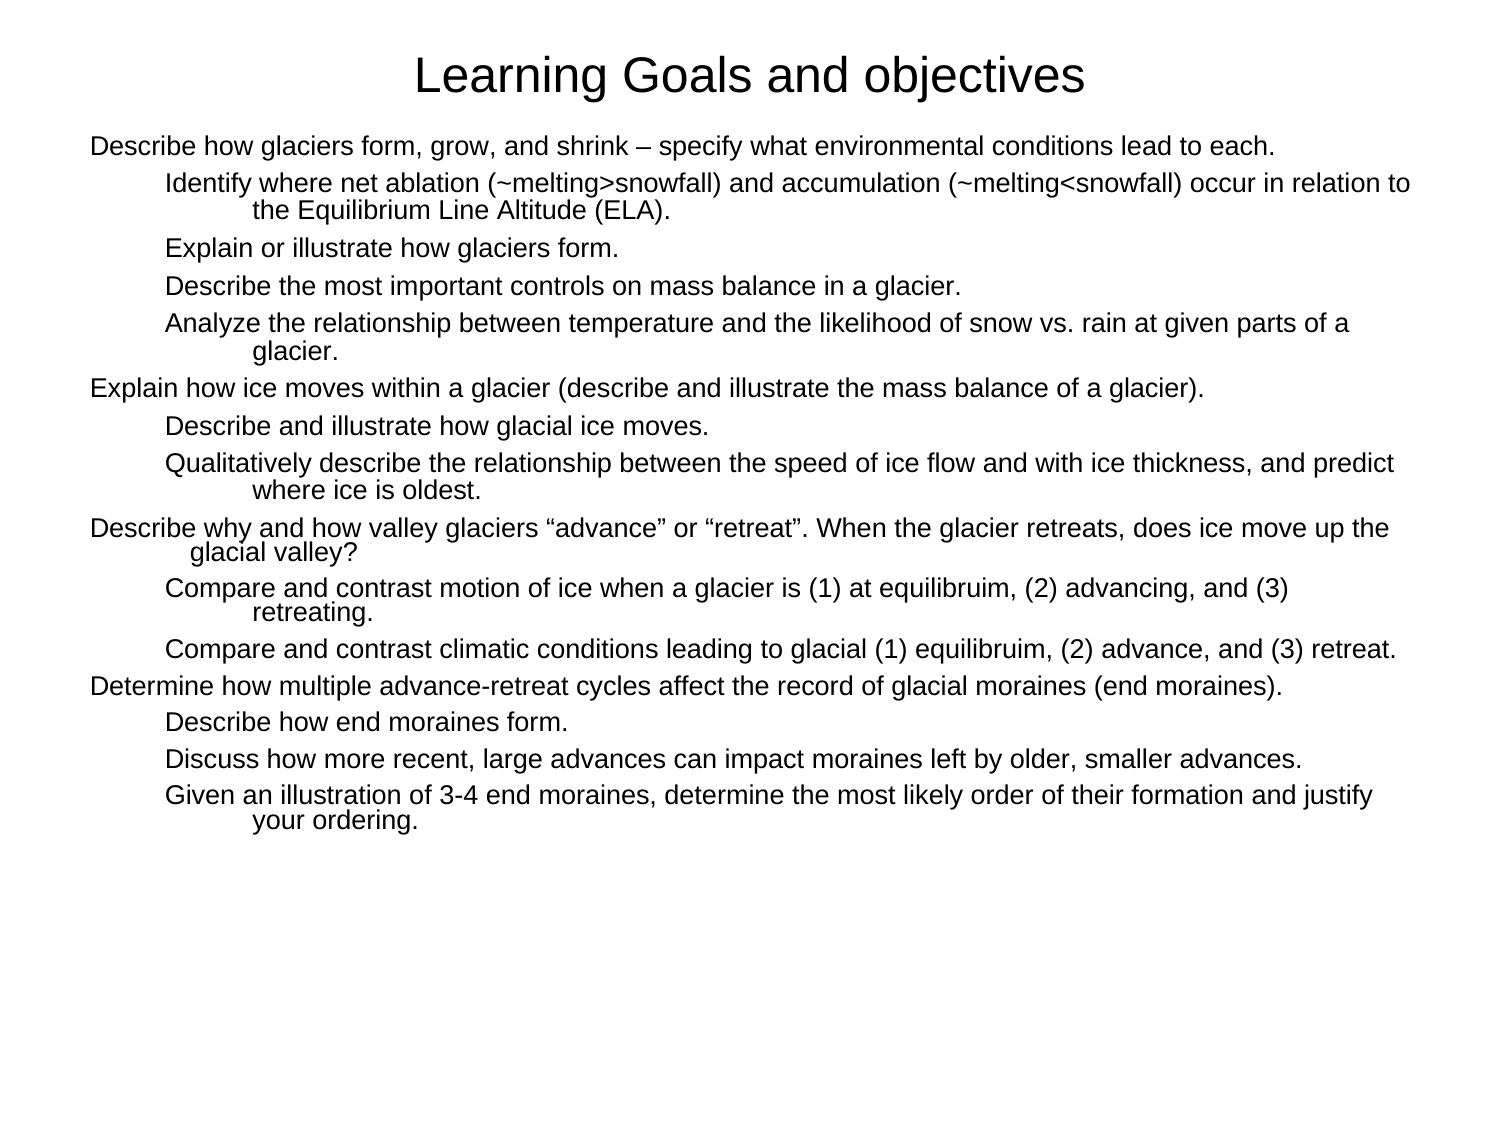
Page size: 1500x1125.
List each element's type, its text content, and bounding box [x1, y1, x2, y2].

title Learning Goals and objectives [75, 0, 1426, 125]
list Describe how glaciers form, grow, and shrink – specify what environmental conditions lead to each. Identify where net ablation (~melting>snowfall) and accumulation (~melting<snowfall) occur in relation to the Equilibrium Line Altitude (ELA). Explain or illustrate how glaciers form. Describe the most important controls on mass balance in a glacier. Analyze the relationship between temperature and the likelihood of snow vs. rain at given parts of a glacier. Explain how ice moves within a glacier (describe and illustrate the mass balance of a glacier). Describe and illustrate how glacial ice moves. Qualitatively describe the relationship between the speed of ice flow and with ice thickness, and predict where ice is oldest. Describe why and how valley glaciers “advance” or “retreat”. When the glacier retreats, does ice move up the glacial valley? Compare and contrast motion of ice when a glacier is (1) at equilibruim, (2) advancing, and (3) retreating. Compare and contrast climatic conditions leading to glacial (1) equilibruim, (2) advance, and (3) retreat. Determine how multiple advance-retreat cycles affect the record of glacial moraines (end moraines). Describe how end moraines form. Discuss how more recent, large advances can impact moraines left by older, smaller advances. Given an illustration of 3-4 end moraines, determine the most likely order of their formation and justify your ordering. [75, 125, 1426, 1103]
